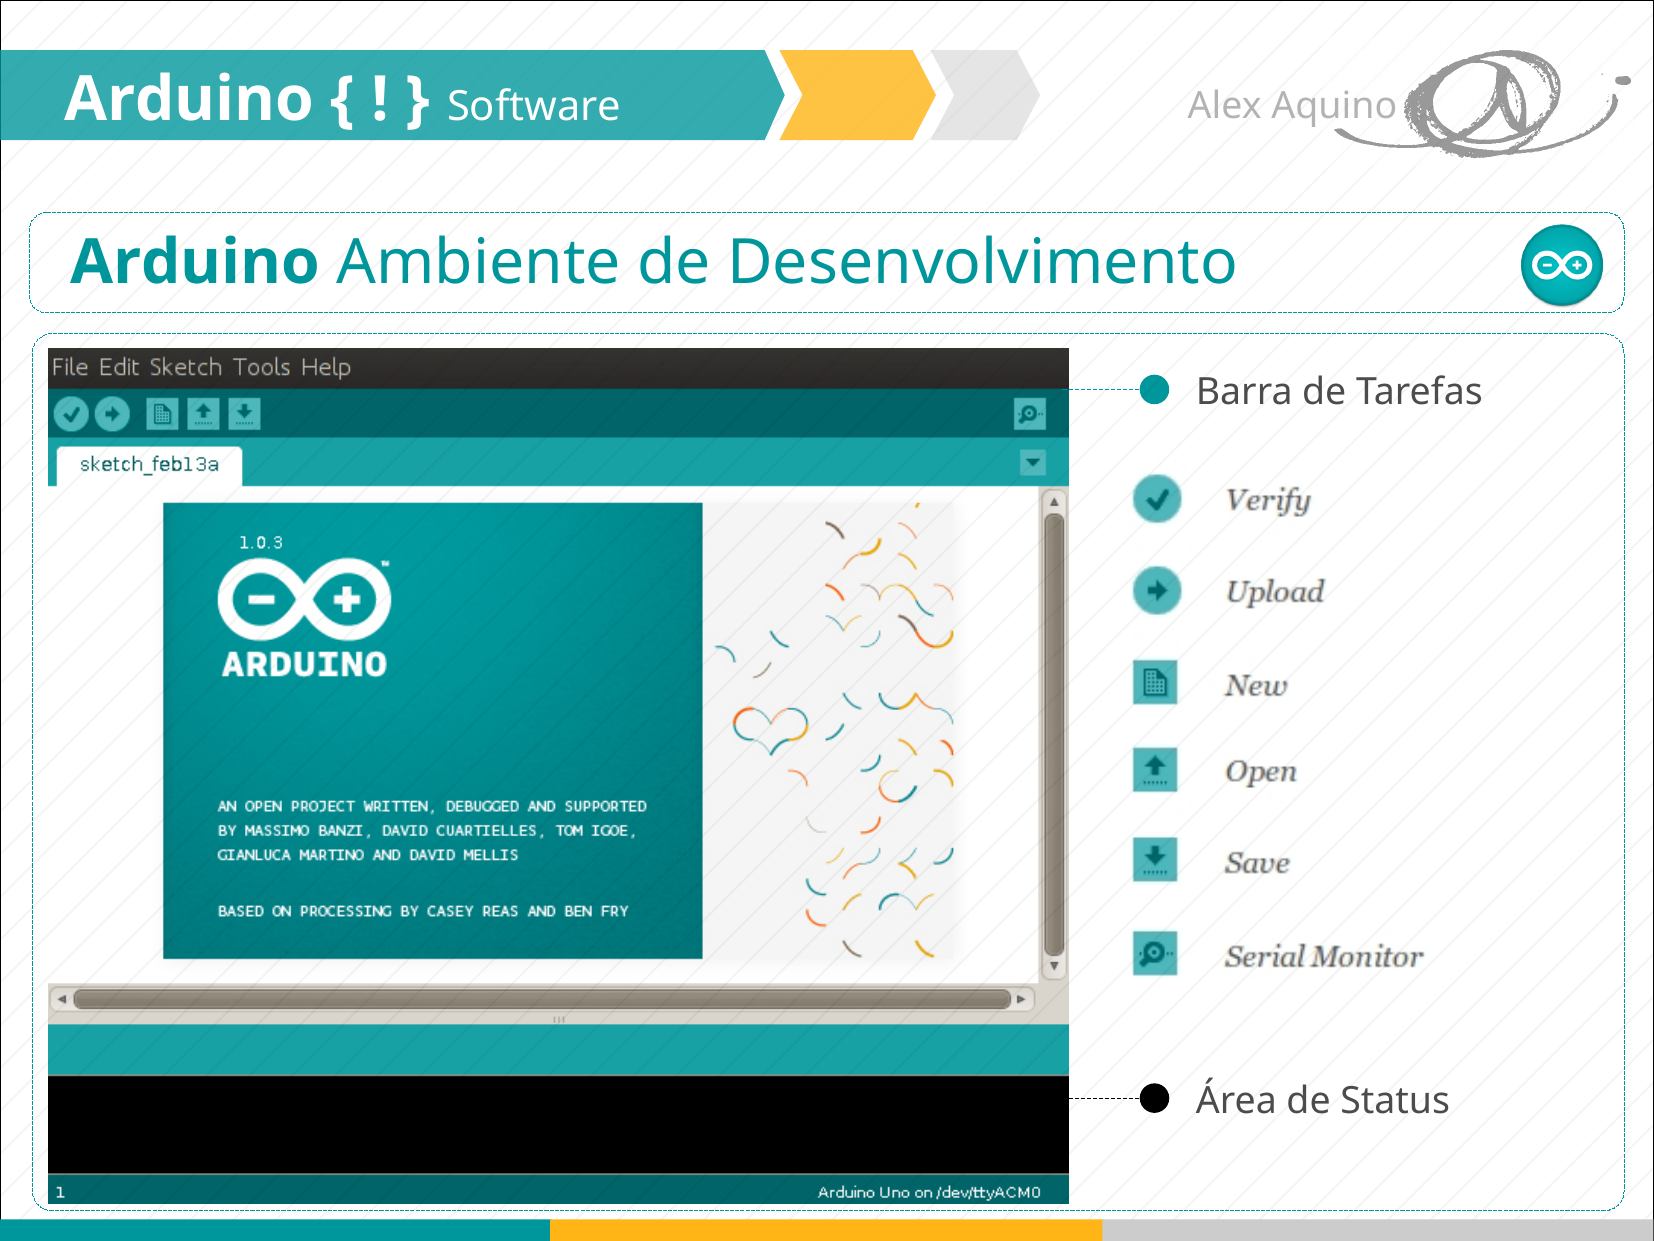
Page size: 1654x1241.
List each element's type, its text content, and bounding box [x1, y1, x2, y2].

picture [1517, 221, 1607, 310]
text_box Arduino { ! } Software [49, 32, 647, 144]
text_box [0, 0, 1654, 1241]
picture [1322, 36, 1634, 166]
text_box Alex Aquino [1172, 70, 1439, 132]
